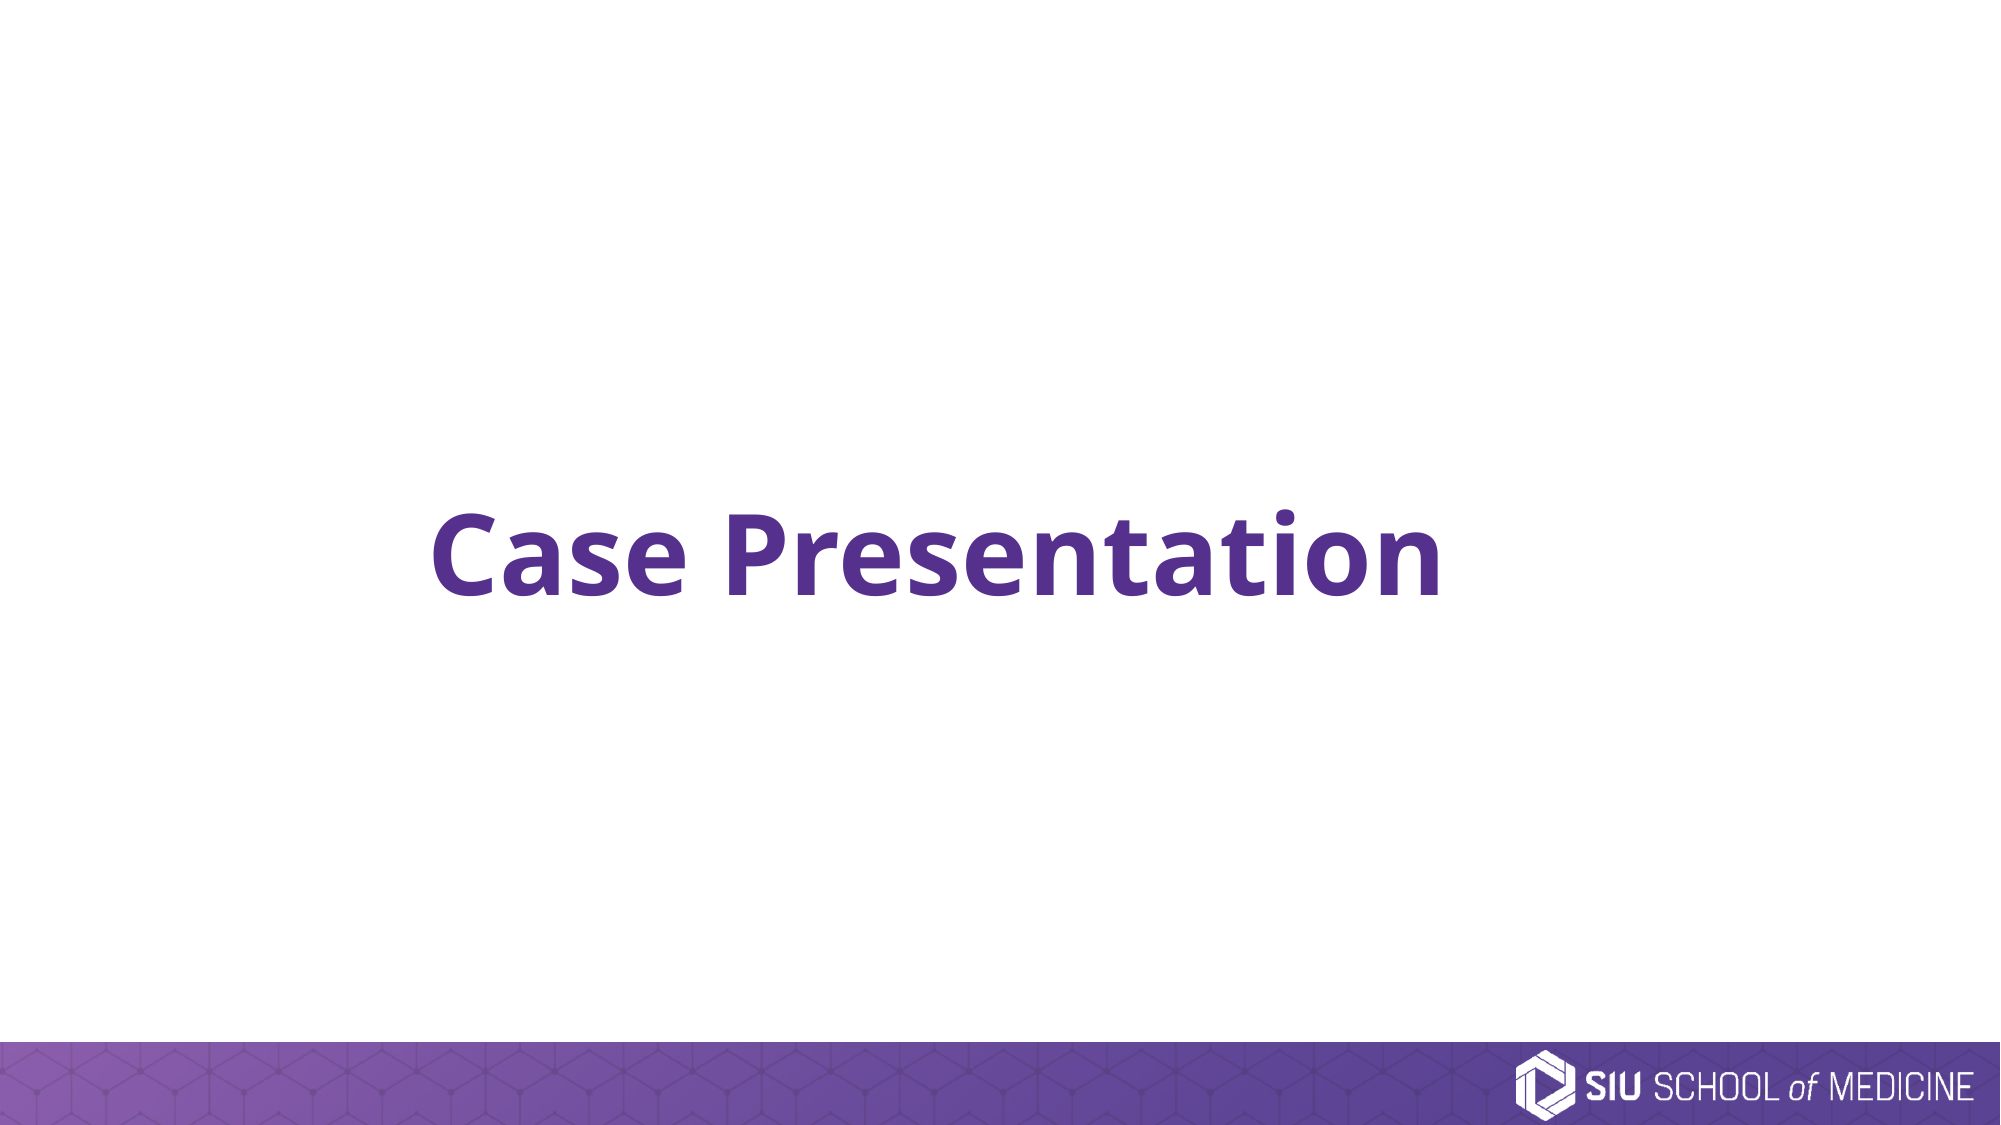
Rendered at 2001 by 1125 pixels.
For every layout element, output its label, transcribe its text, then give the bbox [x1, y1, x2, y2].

picture [0, 1042, 2000, 1125]
title Case Presentation [412, 450, 1651, 668]
